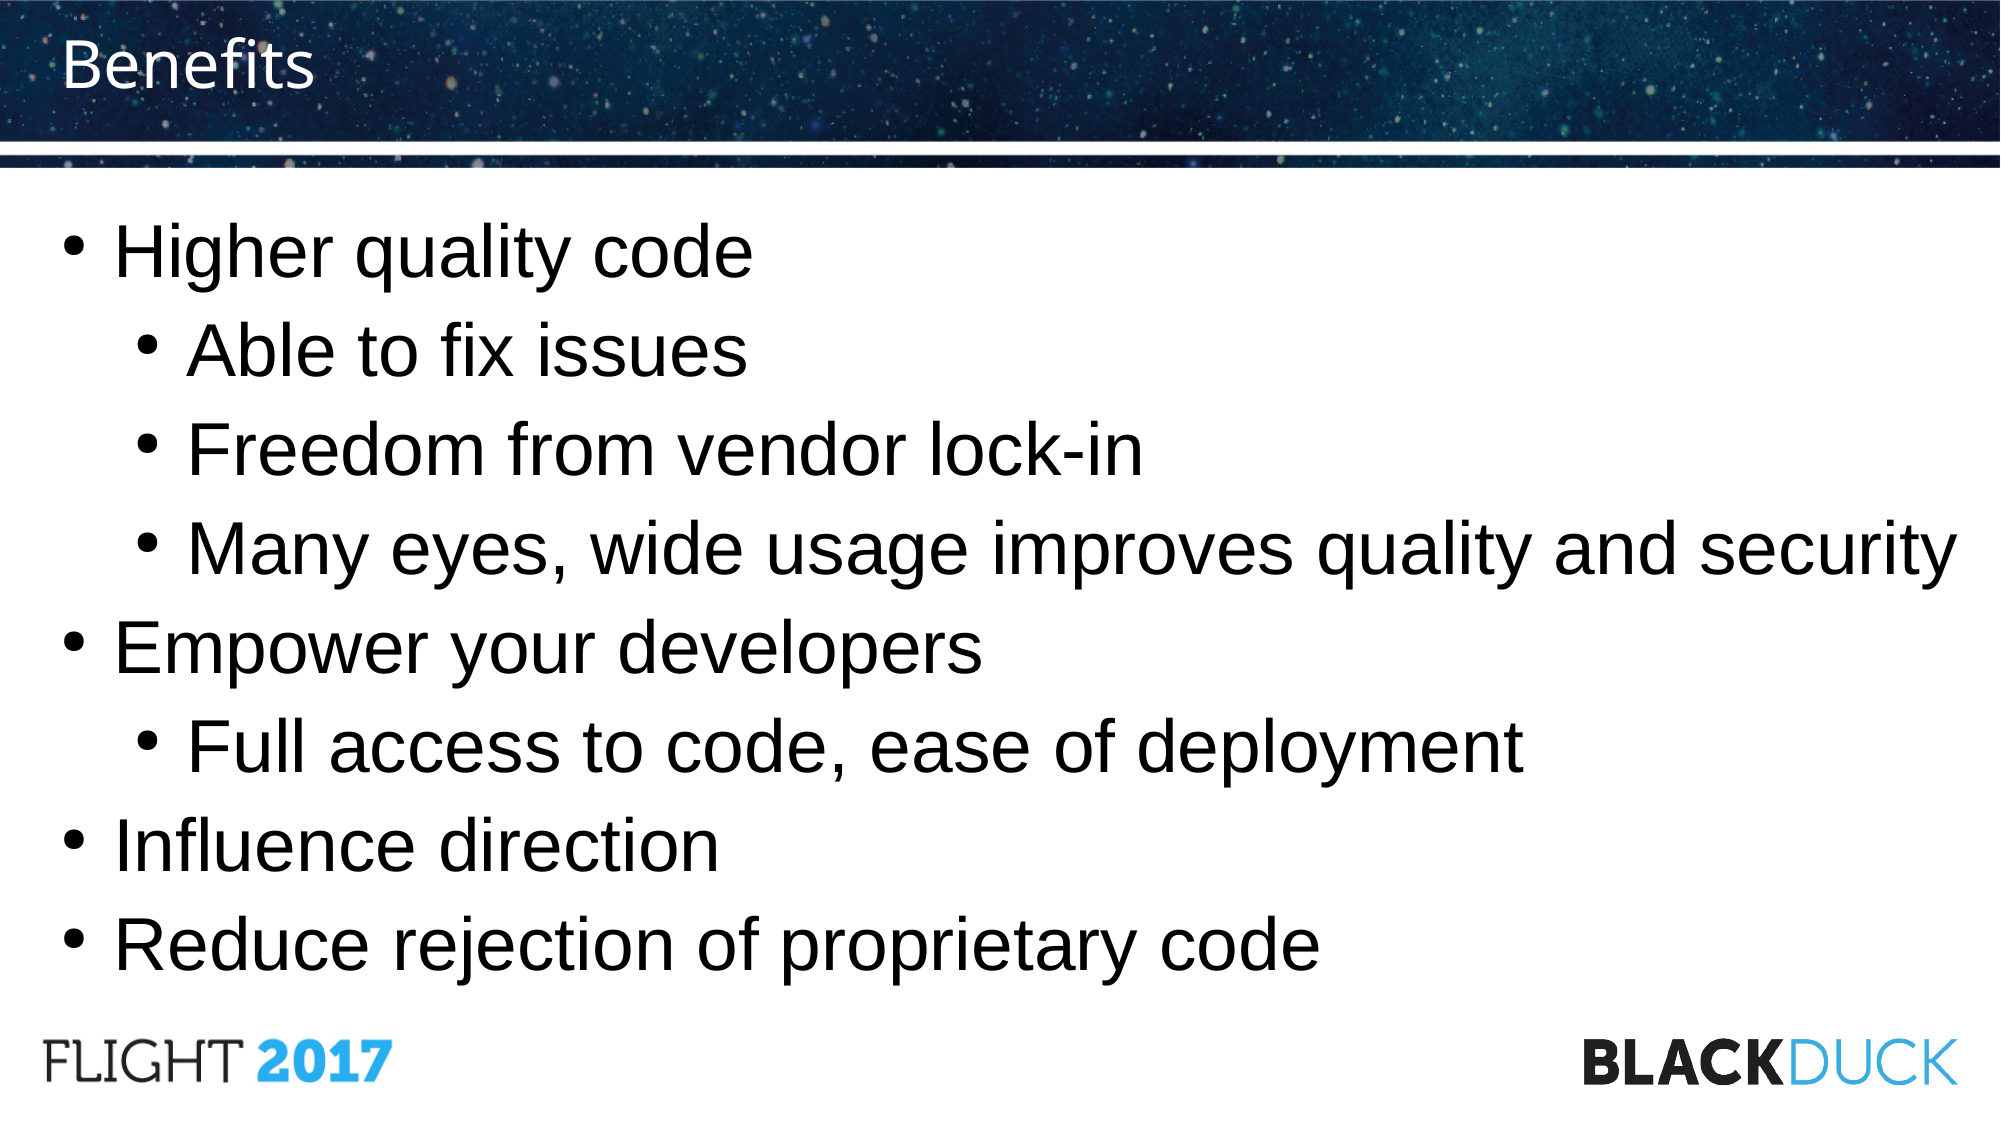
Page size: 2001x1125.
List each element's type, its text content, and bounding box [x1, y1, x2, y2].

title Benefits [45, 23, 1863, 154]
text_box Higher quality code Able to fix issues Freedom from vendor lock-in Many eyes, wide usage improves quality and security Empower your developers Full access to code, ease of deployment Influence direction Reduce rejection of proprietary code [45, 195, 1981, 1021]
picture [0, 0, 2001, 1125]
